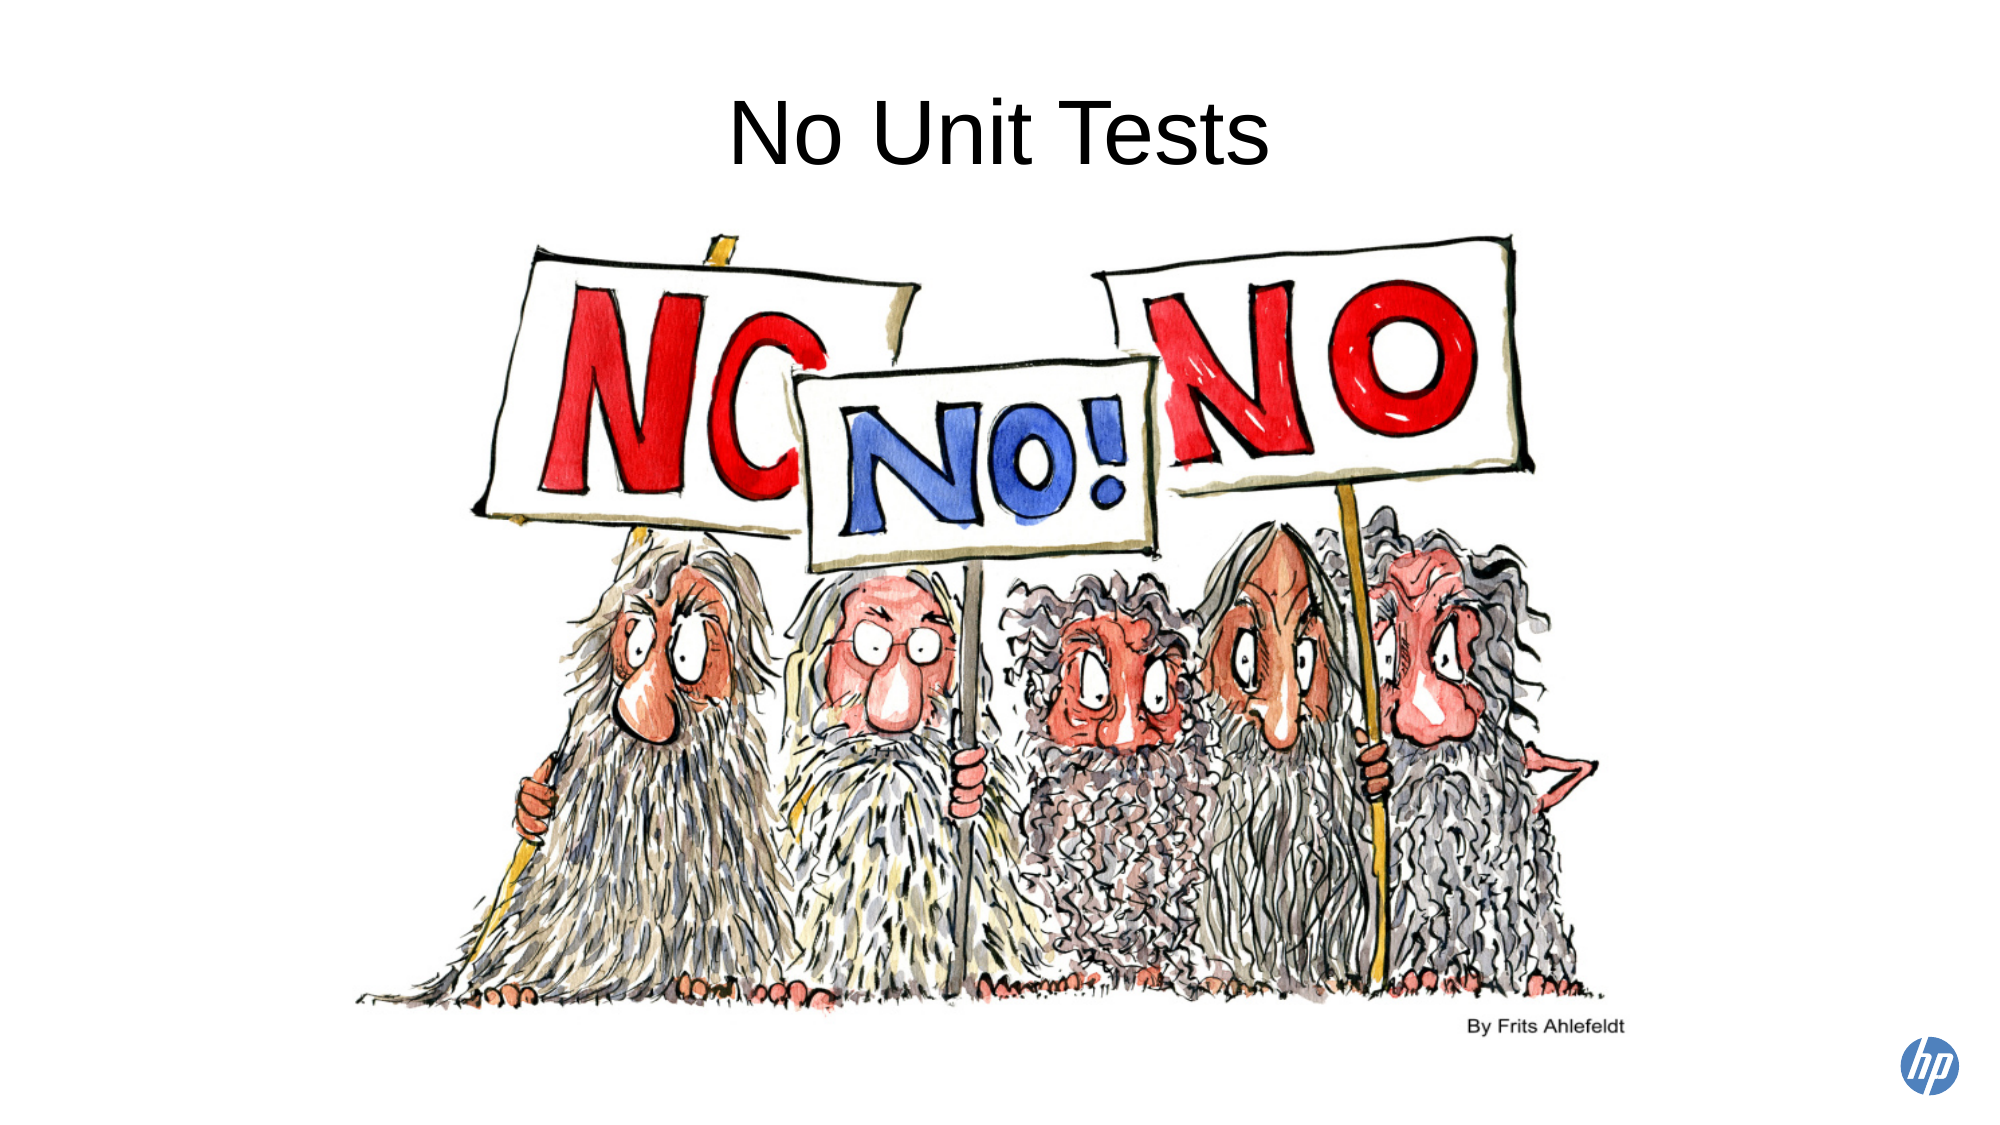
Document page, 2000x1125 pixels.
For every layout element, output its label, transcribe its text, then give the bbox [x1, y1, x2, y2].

title No Unit Tests [0, 4, 2000, 260]
picture [342, 200, 1630, 1040]
